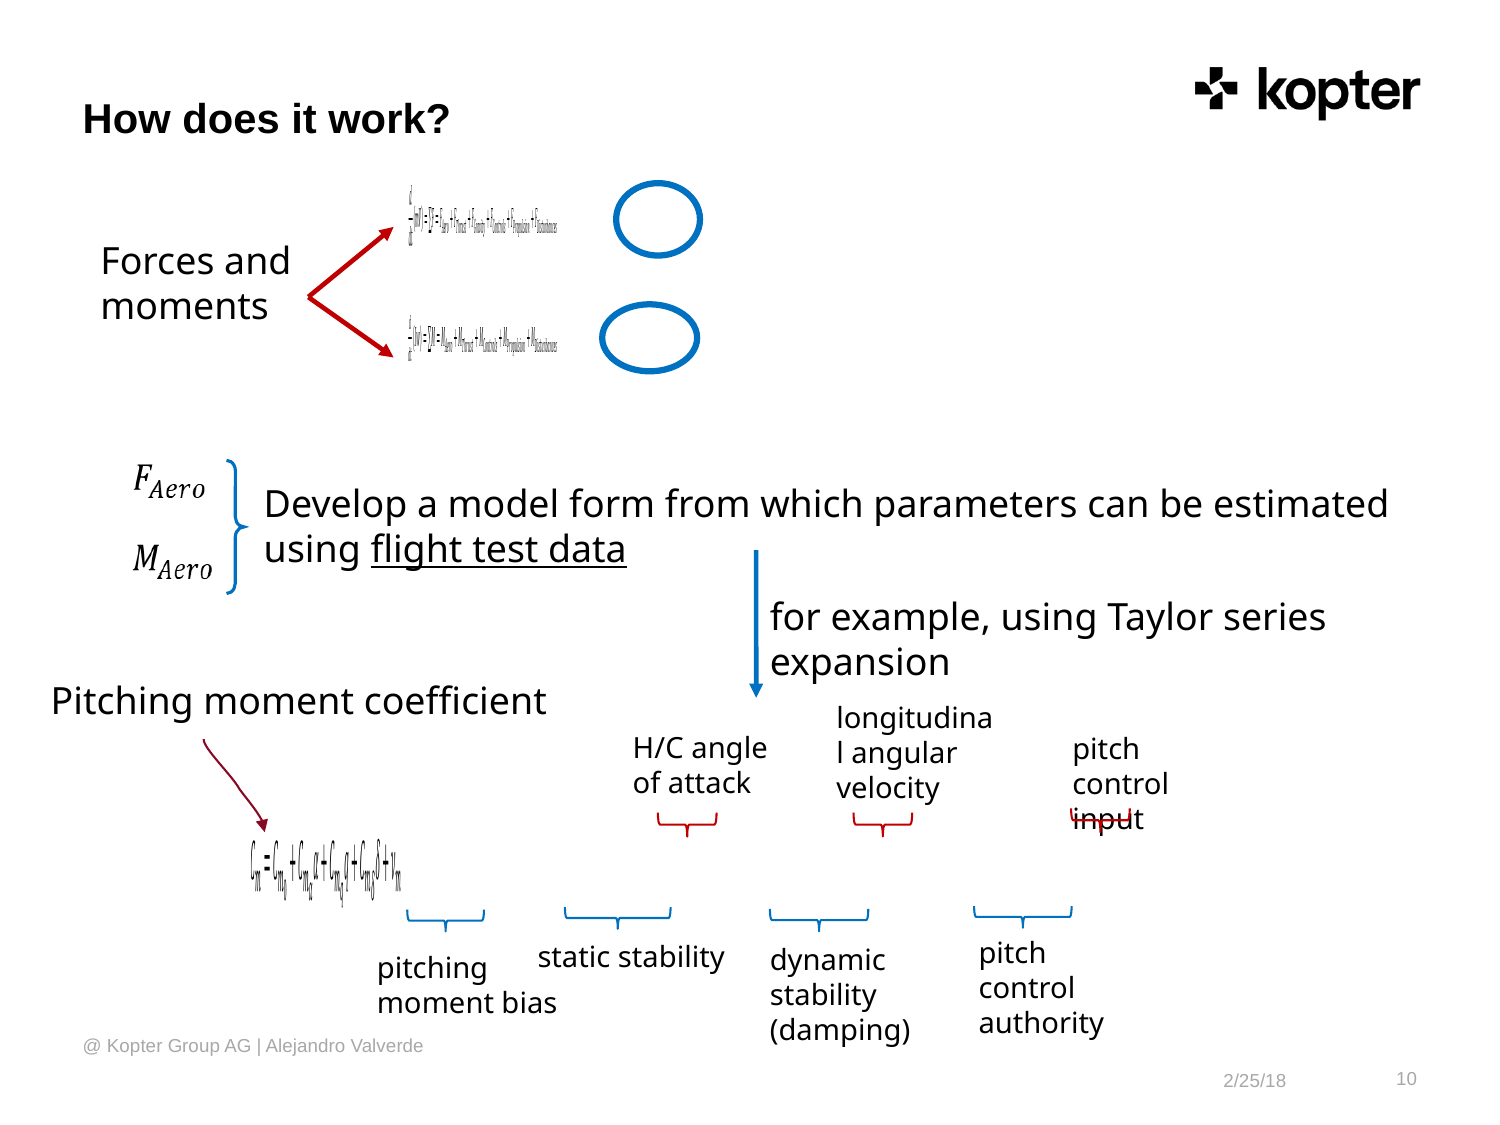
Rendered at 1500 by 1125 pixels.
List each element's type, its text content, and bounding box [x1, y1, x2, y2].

text_box Develop a model form from which parameters can be estimated using flight test data [263, 480, 1409, 529]
text_box static stability [537, 937, 804, 993]
text_box [250, 823, 401, 974]
text_box Pitching moment coefficient [35, 669, 563, 730]
title How does it work? [82, 64, 1153, 142]
text_box H/C angle of attack [632, 729, 779, 799]
slide_number 2/25/18 [1181, 1069, 1329, 1099]
text_box longitudinal angular velocity [836, 699, 998, 769]
text_box [120, 454, 220, 616]
list @ Kopter Group AG | Alejandro Valverde [82, 1033, 703, 1063]
text_box dynamic stability (damping) [769, 941, 938, 996]
text_box pitching moment bias [376, 948, 560, 1004]
text_box for example, using Taylor series expansion [769, 592, 1440, 649]
text_box pitch control authority [978, 934, 1147, 990]
text_box pitch control input [1072, 730, 1234, 800]
slide_number <number> [1328, 1067, 1418, 1097]
picture [1194, 66, 1421, 121]
text_box [407, 179, 558, 461]
text_box Forces and moments [100, 236, 309, 358]
